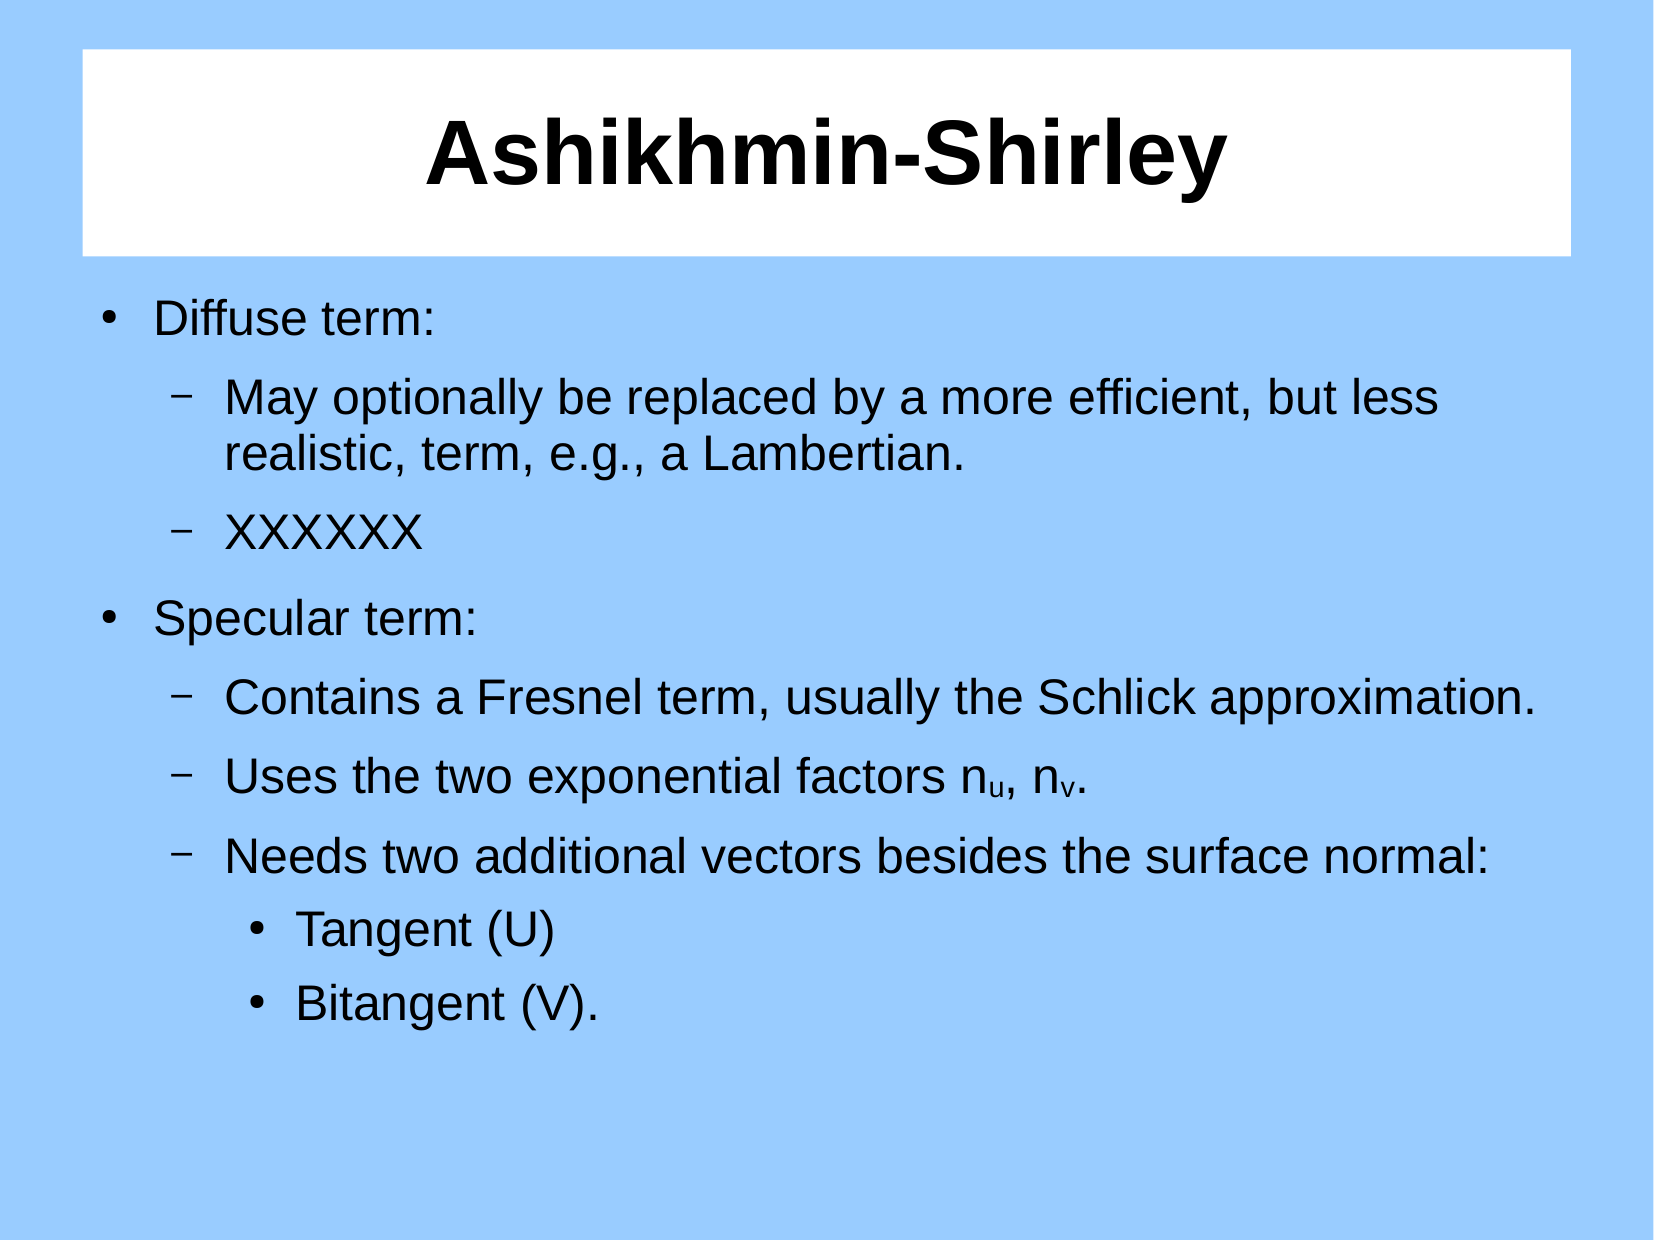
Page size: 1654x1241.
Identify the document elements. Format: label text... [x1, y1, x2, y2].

title Ashikhmin-Shirley [82, 49, 1571, 257]
list Diffuse term: May optionally be replaced by a more efficient, but less realistic, term, e.g., a Lambertian. XXXXXX Specular term: Contains a Fresnel term, usually the Schlick approximation. Uses the two exponential factors nu, nv. Needs two additional vectors besides the surface normal: Tangent (U) Bitangent (V). [82, 290, 1571, 1170]
